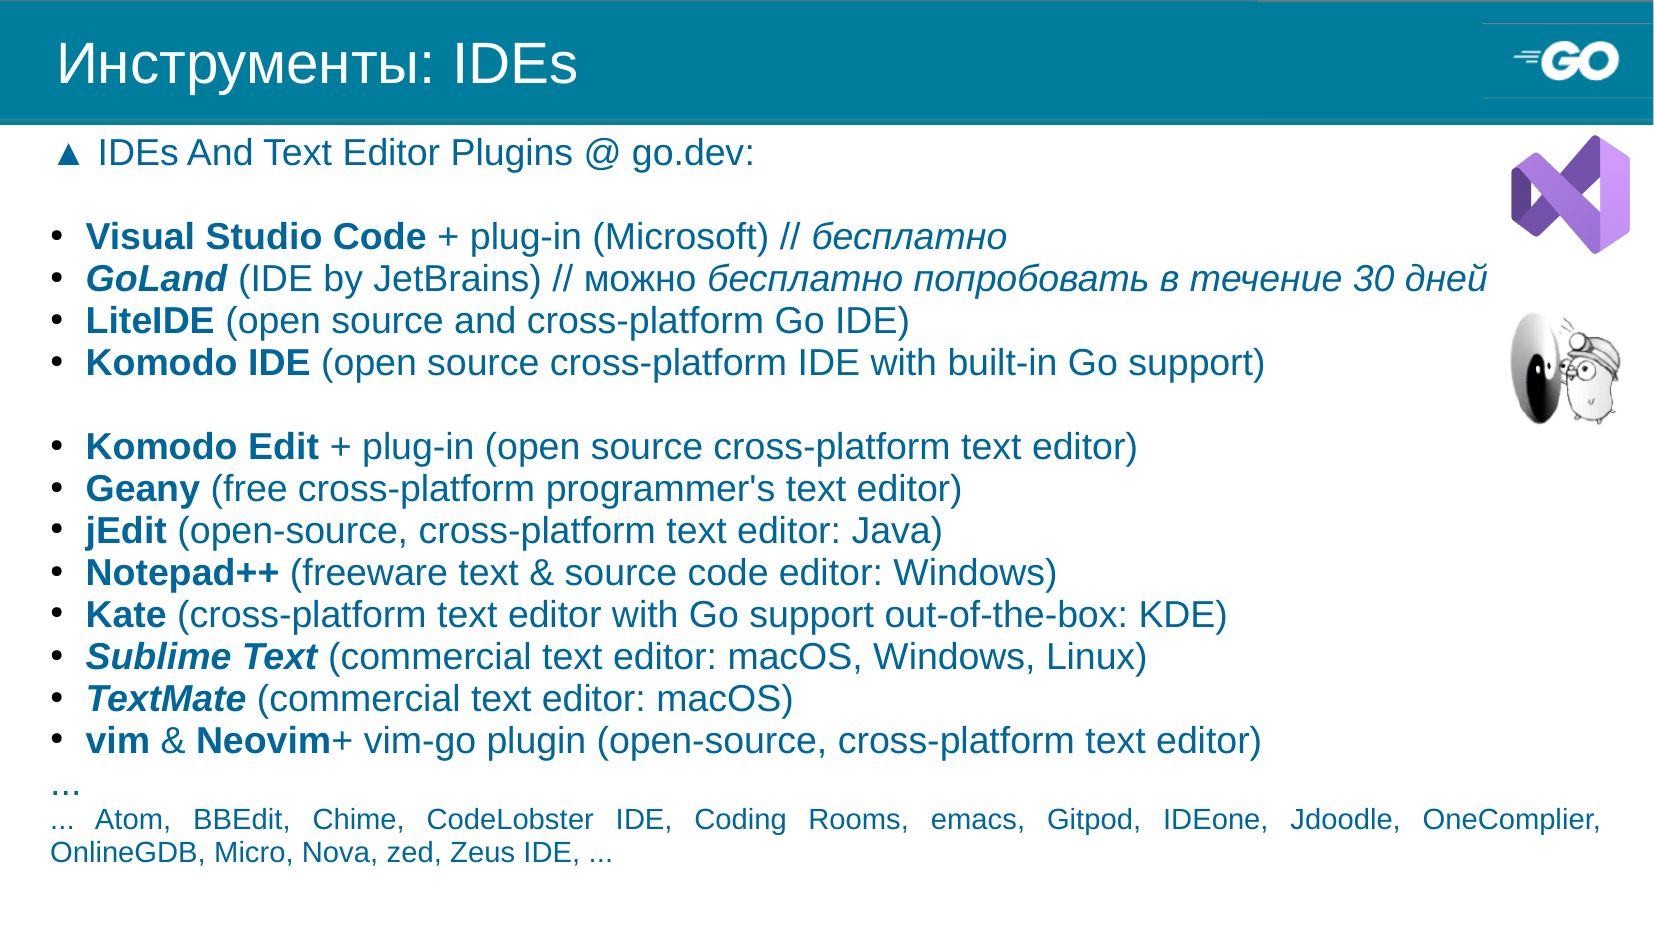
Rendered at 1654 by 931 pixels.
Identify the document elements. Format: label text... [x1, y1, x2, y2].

picture [1511, 135, 1630, 254]
picture [1506, 307, 1625, 427]
text_box Инструменты: IDEs [41, 23, 1495, 104]
picture [1542, 41, 1619, 81]
text_box ▲ IDEs And Text Editor Plugins @ go.dev: Visual Studio Code + plug-in (Microsoft) // бесплатно GoLand (IDE by JetBrains) // можно бесплатно попробовать в течение 30 дней LiteIDE (open source and cross-platform Go IDE) Komodo IDE (open source cross-platform IDE with built-in Go support) Komodo Edit + plug-in (open source cross-platform text editor) Geany (free cross-platform programmer's text editor) jEdit (open-source, cross-platform text editor: Java) Notepad++ (freeware text & source code editor: Windows) Kate (cross-platform text editor with Go support out-of-the-box: KDE) Sublime Text (commercial text editor: macOS, Windows, Linux) TextMate (commercial text editor: macOS) vim & Neovim+ vim-go plugin (open-source, cross-platform text editor) ... ... Atom, BBEdit, Chime, CodeLobster IDE, Coding Rooms, emacs, Gitpod, IDEone, Jdoodle, OneComplier, OnlineGDB, Micro, Nova, zed, Zeus IDE, ... [35, 124, 1619, 898]
